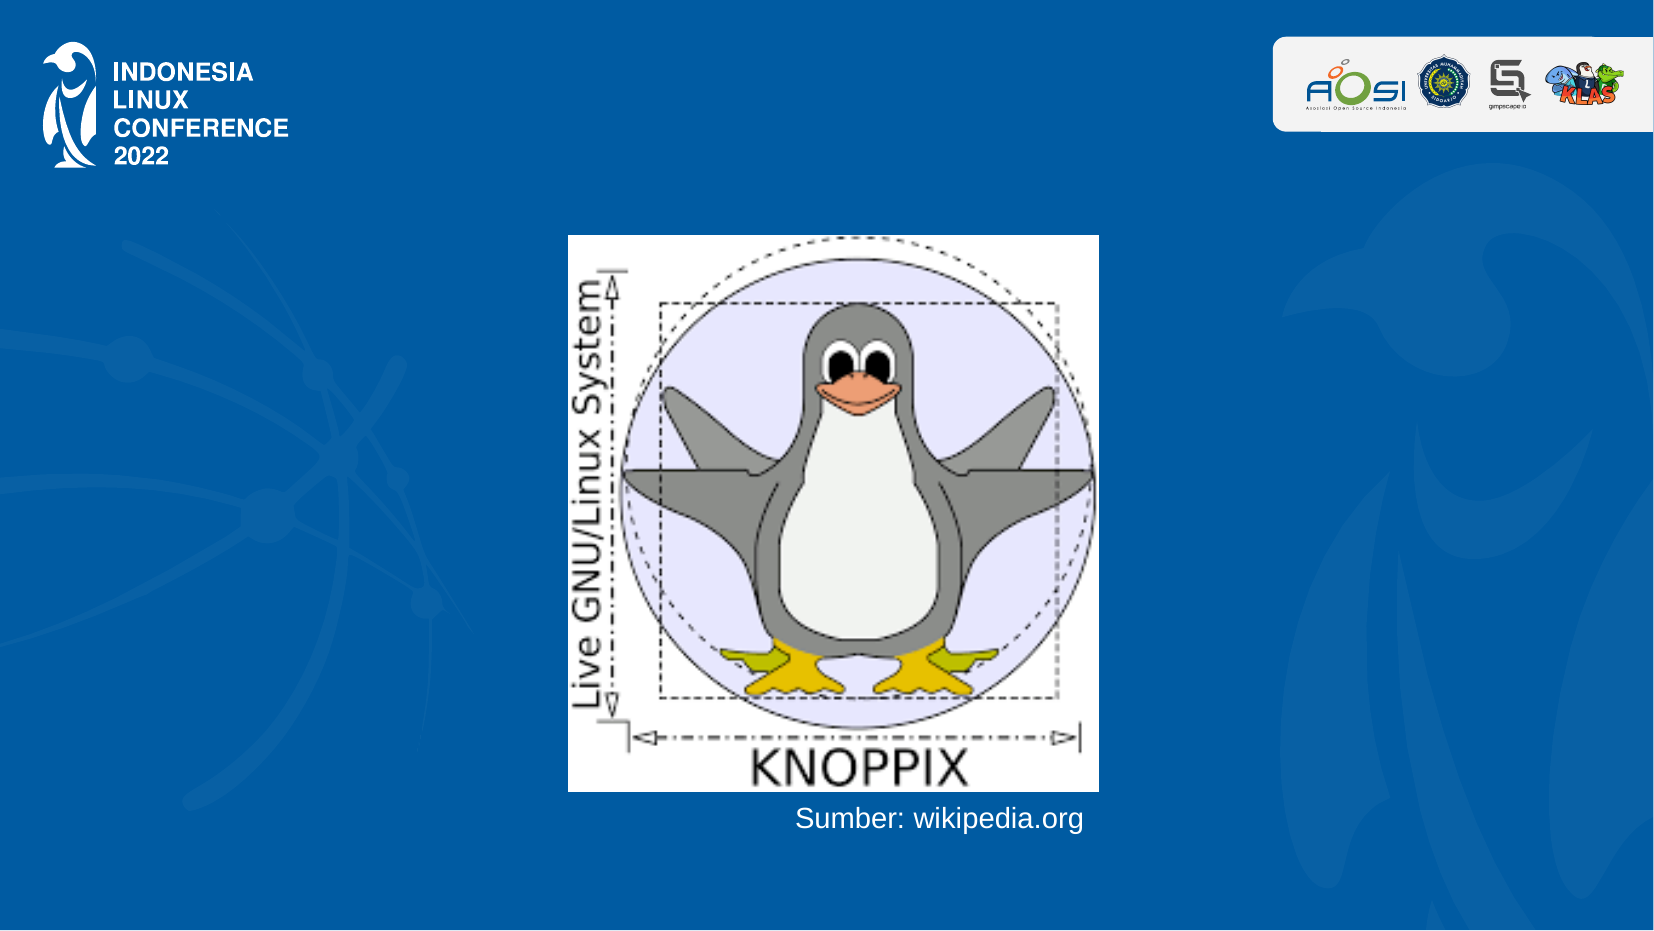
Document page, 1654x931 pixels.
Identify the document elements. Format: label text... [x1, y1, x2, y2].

picture [1545, 62, 1624, 105]
picture [568, 235, 1099, 792]
picture [1417, 54, 1471, 108]
text_box Sumber: wikipedia.org [780, 795, 1100, 843]
